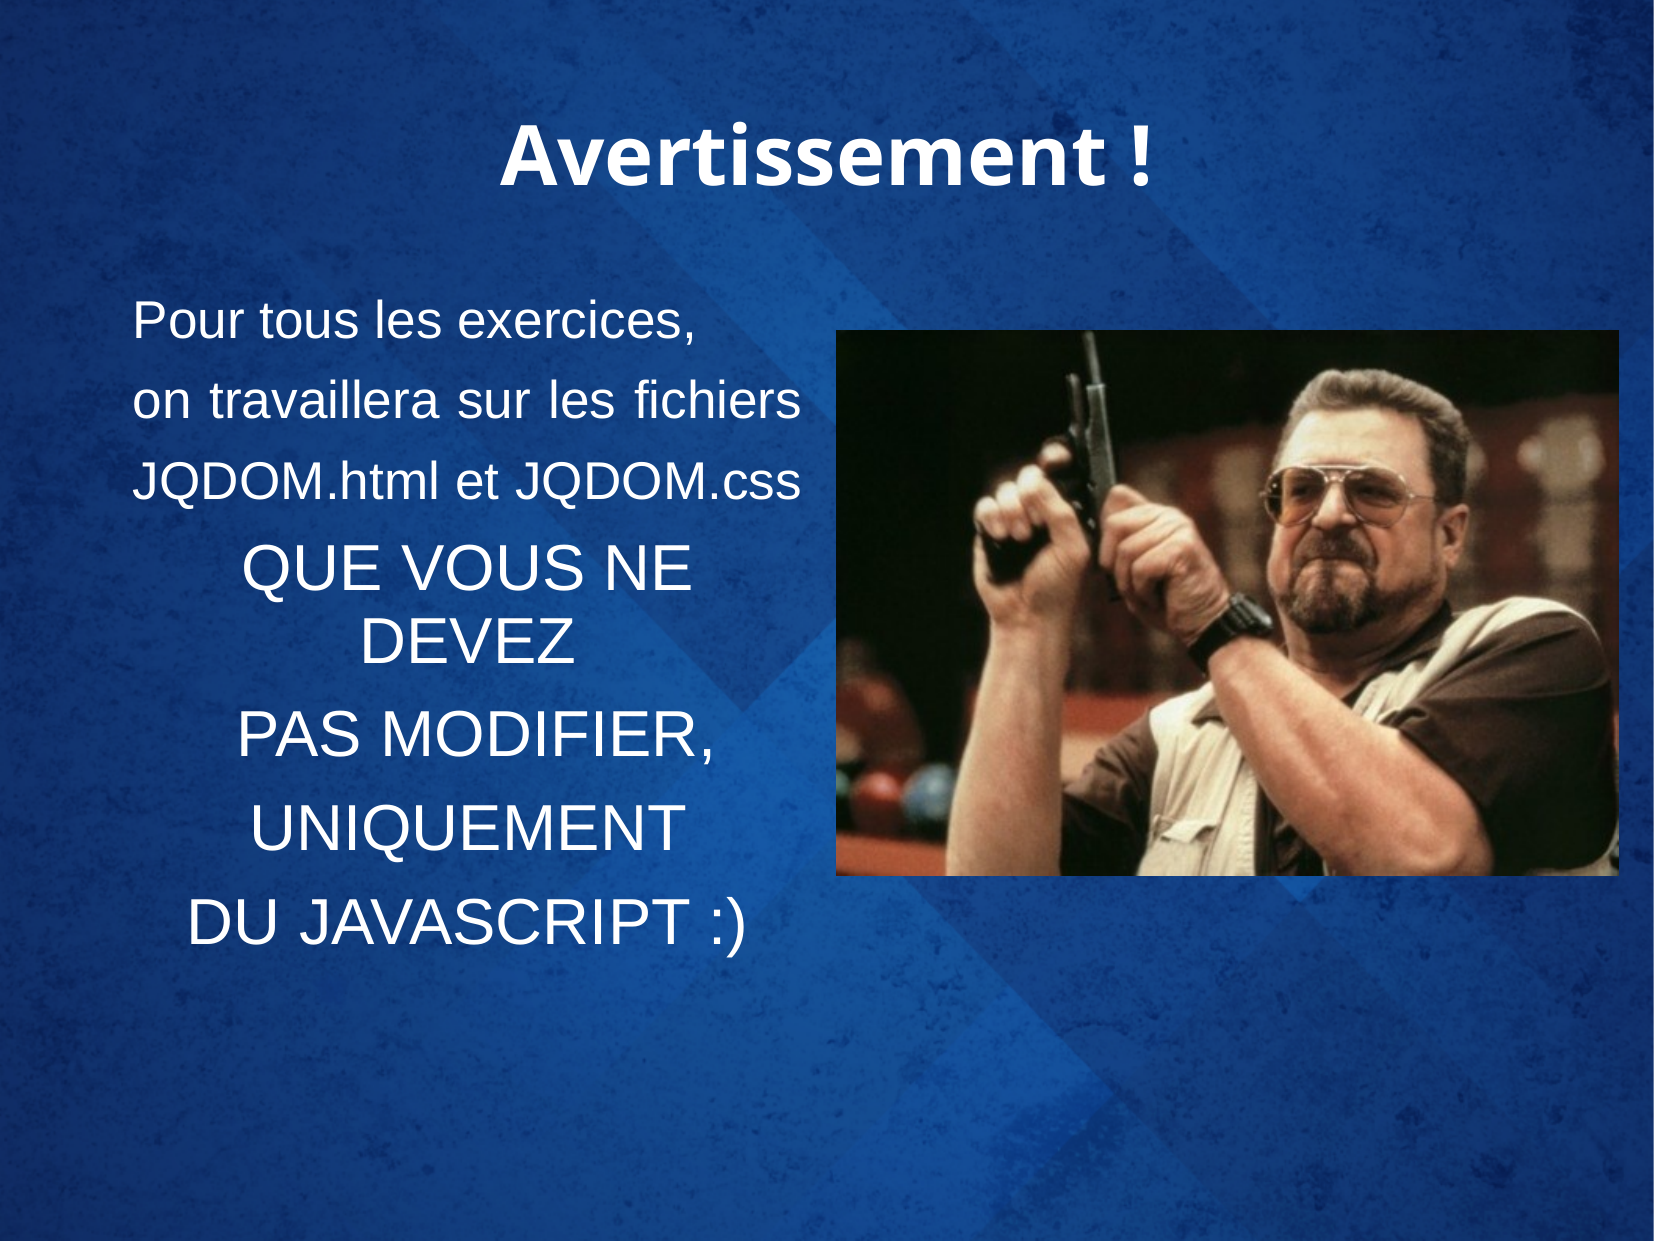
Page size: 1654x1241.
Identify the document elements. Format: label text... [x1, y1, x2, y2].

list Pour tous les exercices, on travaillera sur les fichiers JQDOM.html et JQDOM.css QUE VOUS NE DEVEZ PAS MODIFIER, UNIQUEMENT DU JAVASCRIPT :) [82, 290, 804, 1010]
title Avertissement ! [82, 49, 1571, 257]
picture [0, 0, 1654, 1241]
